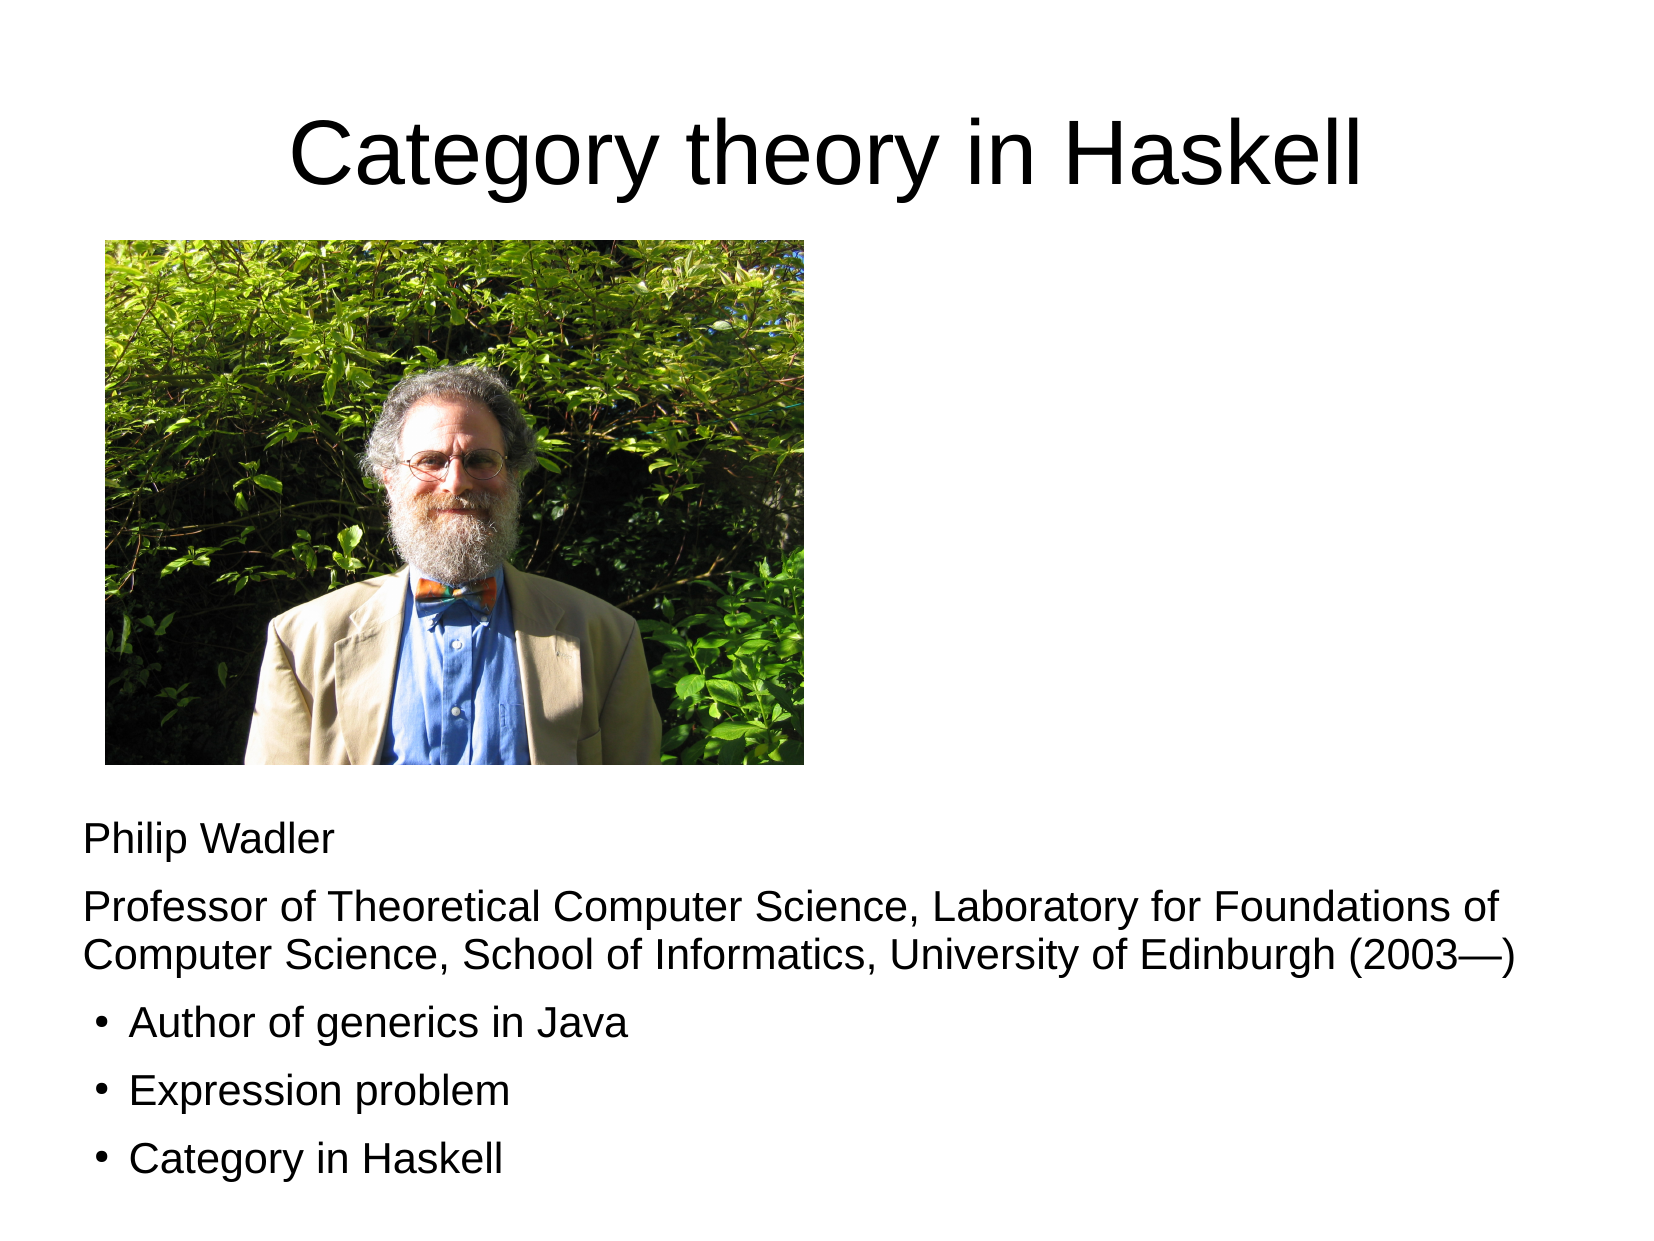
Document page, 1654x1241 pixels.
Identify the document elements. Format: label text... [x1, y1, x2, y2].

list Philip Wadler Professor of Theoretical Computer Science, Laboratory for Foundations of Computer Science, School of Informatics, University of Edinburgh (2003—) Author of generics in Java Expression problem Category in Haskell [82, 814, 1538, 1201]
title Category theory in Haskell [82, 49, 1571, 257]
picture [105, 240, 804, 766]
